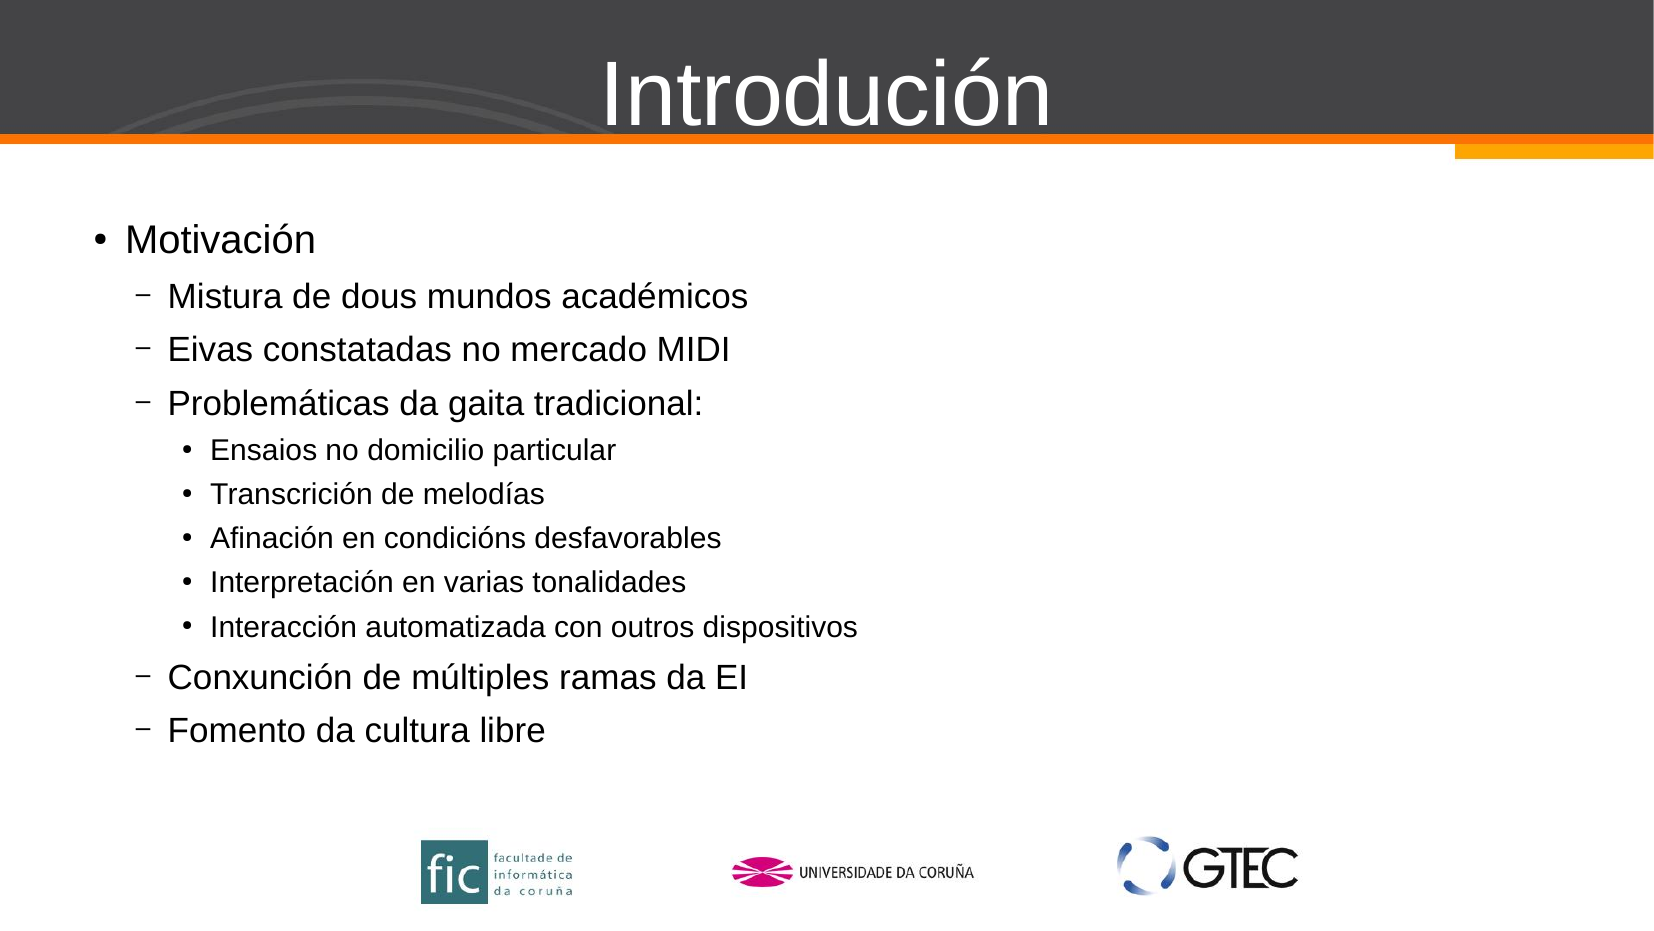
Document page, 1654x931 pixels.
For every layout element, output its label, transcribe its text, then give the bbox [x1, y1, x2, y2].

picture [0, 0, 1654, 931]
title Introdución [82, 37, 1571, 151]
list Motivación Mistura de dous mundos académicos Eivas constatadas no mercado MIDI Problemáticas da gaita tradicional: Ensaios no domicilio particular Transcrición de melodías Afinación en condicións desfavorables Interpretación en varias tonalidades Interacción automatizada con outros dispositivos Conxunción de múltiples ramas da EI Fomento da cultura libre [82, 217, 1571, 758]
